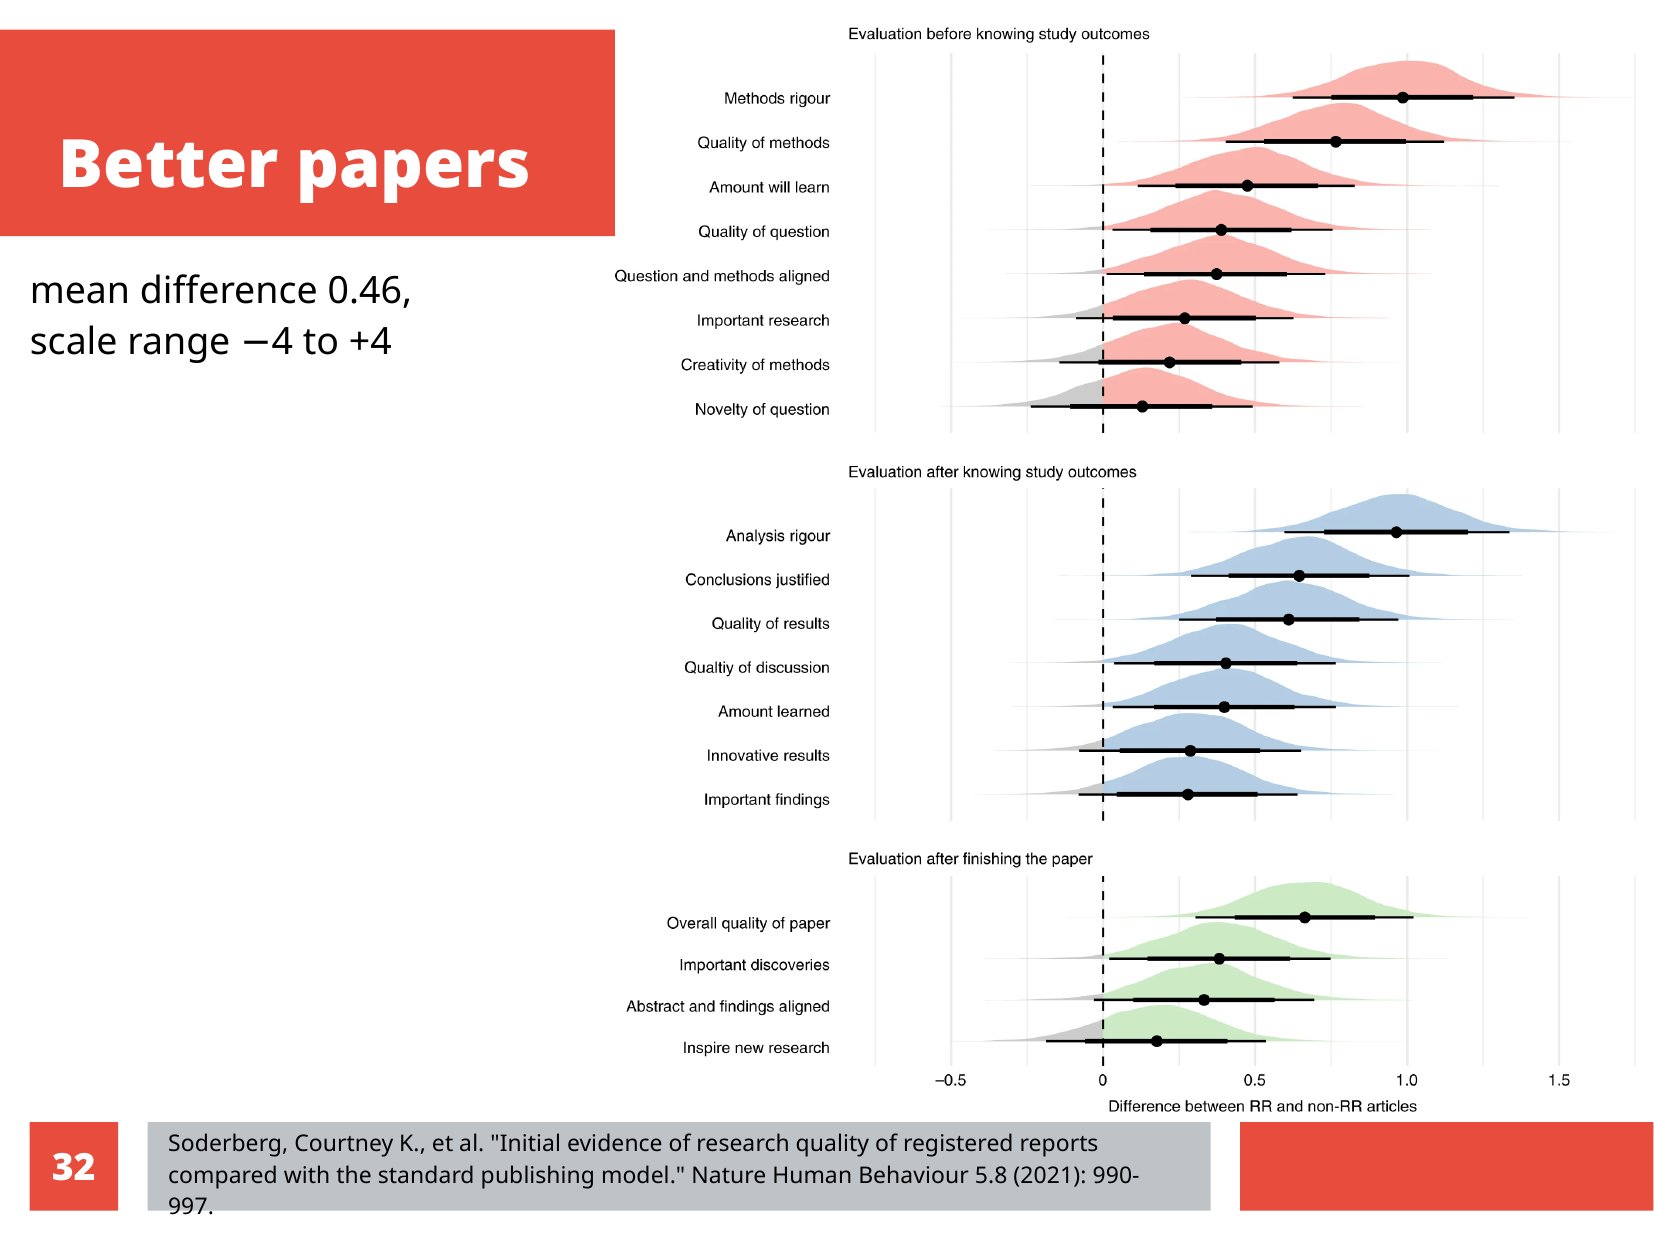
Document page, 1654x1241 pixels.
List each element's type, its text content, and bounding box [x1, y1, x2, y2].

text_box mean difference 0.46, scale range −4 to +4 [15, 256, 481, 359]
title Better papers [59, 59, 615, 207]
picture [615, 27, 1636, 1112]
text_box Soderberg, Courtney K., et al. "Initial evidence of research quality of registered reports compared with the standard publishing model." Nature Human Behaviour 5.8 (2021): 990-997. [153, 1120, 1197, 1216]
